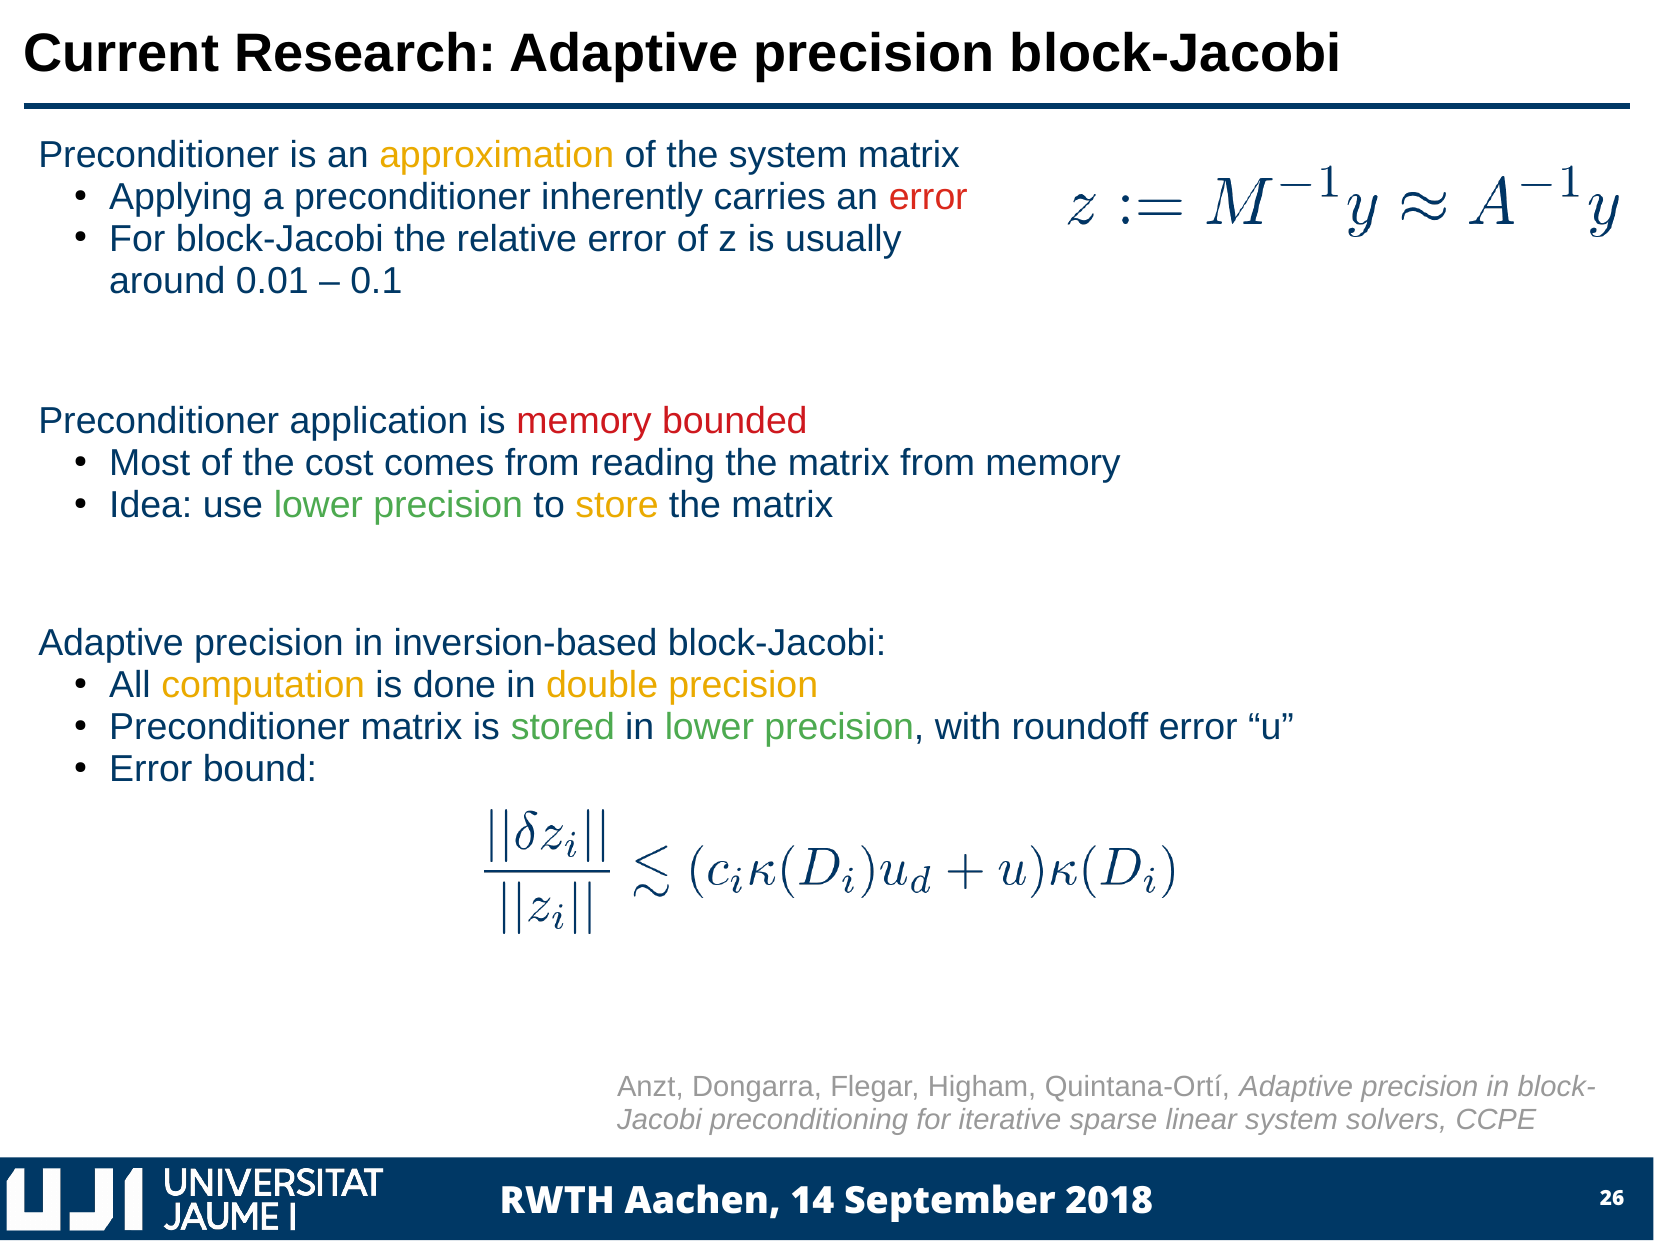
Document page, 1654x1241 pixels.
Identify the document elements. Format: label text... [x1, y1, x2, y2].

text_box Anzt, Dongarra, Flegar, Higham, Quintana-Ortí, Adaptive precision in block-Jacobi preconditioning for iterative sparse linear system solvers, CCPE [602, 1062, 1643, 1144]
text_box Preconditioner is an approximation of the system matrix Applying a preconditioner inherently carries an error For block-Jacobi the relative error of z is usually around 0.01 – 0.1 [23, 125, 993, 331]
title Current Research: Adaptive precision block-Jacobi [23, 0, 1630, 107]
text_box Preconditioner application is memory bounded Most of the cost comes from reading the matrix from memory Idea: use lower precision to store the matrix [23, 392, 1137, 573]
text_box Adaptive precision in inversion-based block-Jacobi: All computation is done in double precision Preconditioner matrix is stored in lower precision, with roundoff error “u” Error bound: [23, 614, 1311, 797]
picture [0, 1158, 390, 1241]
picture [484, 809, 1174, 934]
picture [1067, 165, 1619, 237]
